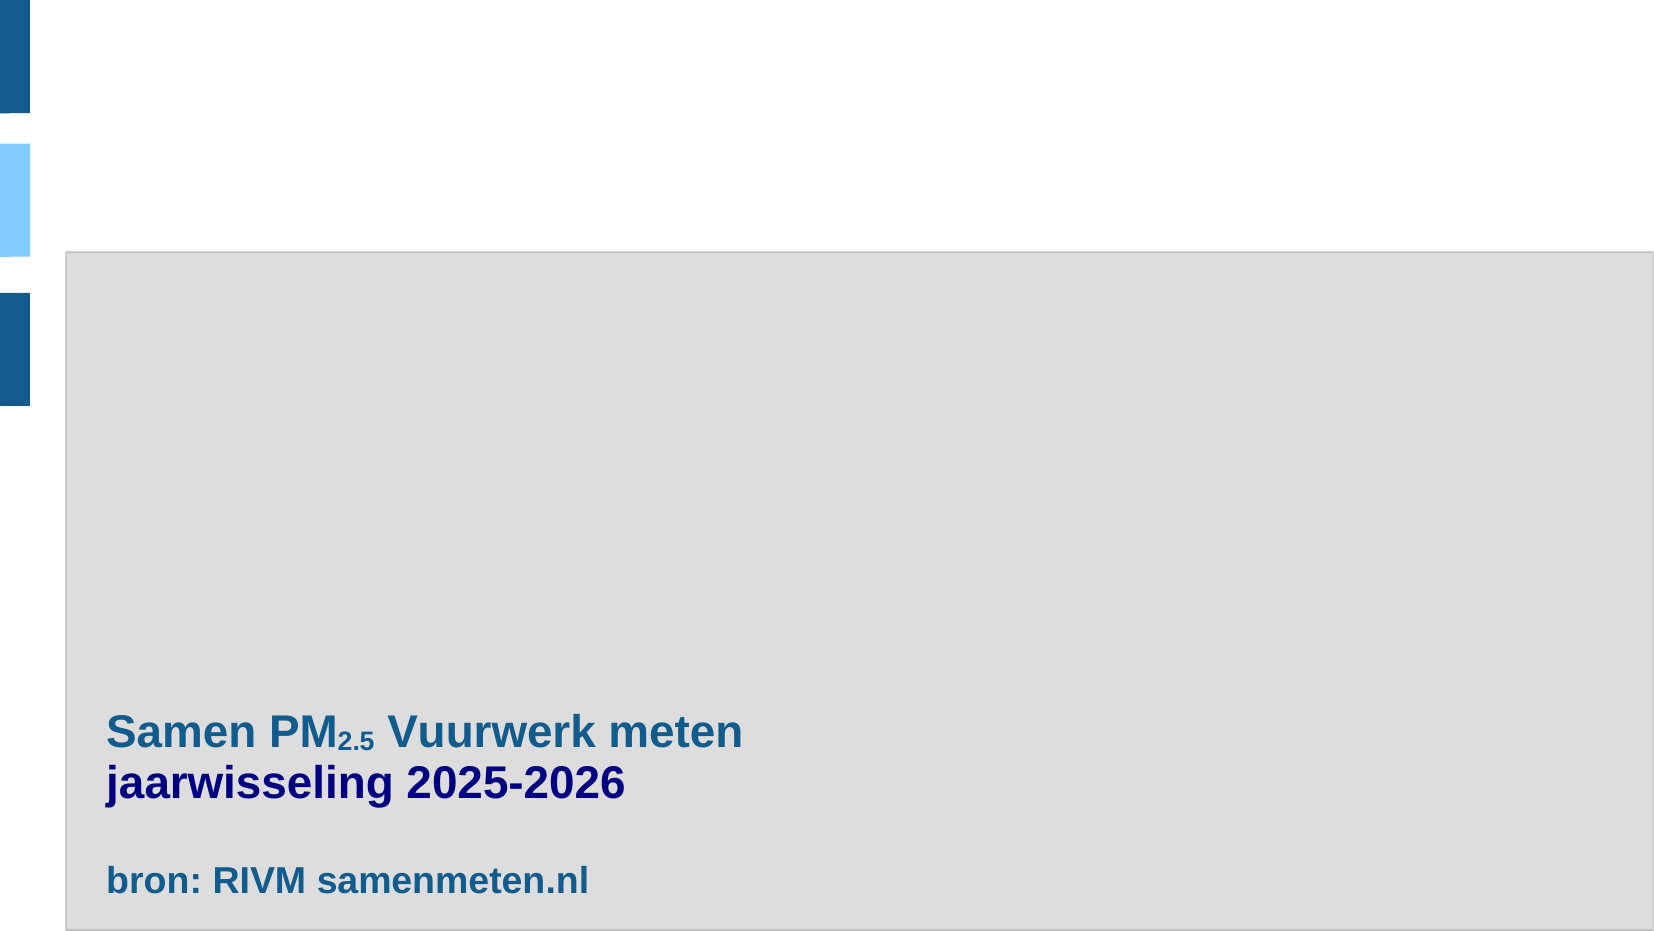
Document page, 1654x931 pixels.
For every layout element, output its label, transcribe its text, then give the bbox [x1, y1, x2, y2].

title Samen PM2.5 Vuurwerk meten jaarwisseling 2025-2026 bron: RIVM samenmeten.nl [106, 679, 767, 928]
text_box [767, 36, 1620, 928]
